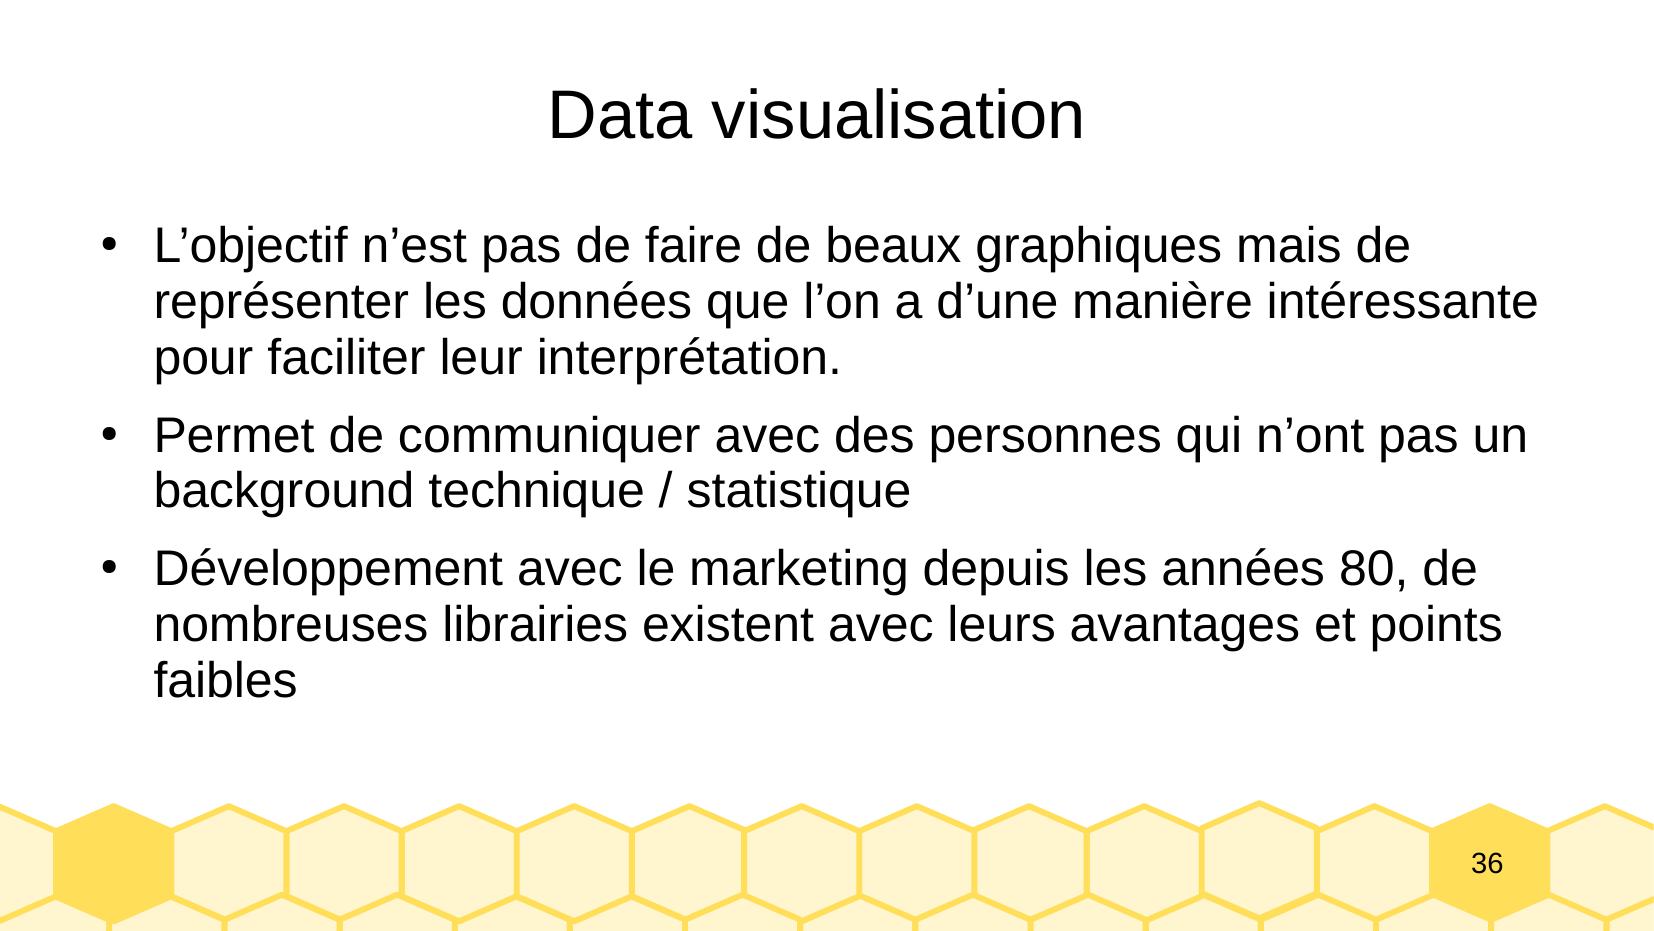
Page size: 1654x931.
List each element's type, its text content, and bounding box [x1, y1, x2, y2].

title Data visualisation [82, 37, 1571, 193]
list L’objectif n’est pas de faire de beaux graphiques mais de représenter les données que l’on a d’une manière intéressante pour faciliter leur interprétation. Permet de communiquer avec des personnes qui n’ont pas un background technique / statistique Développement avec le marketing depuis les années 80, de nombreuses librairies existent avec leurs avantages et points faibles [82, 217, 1571, 758]
